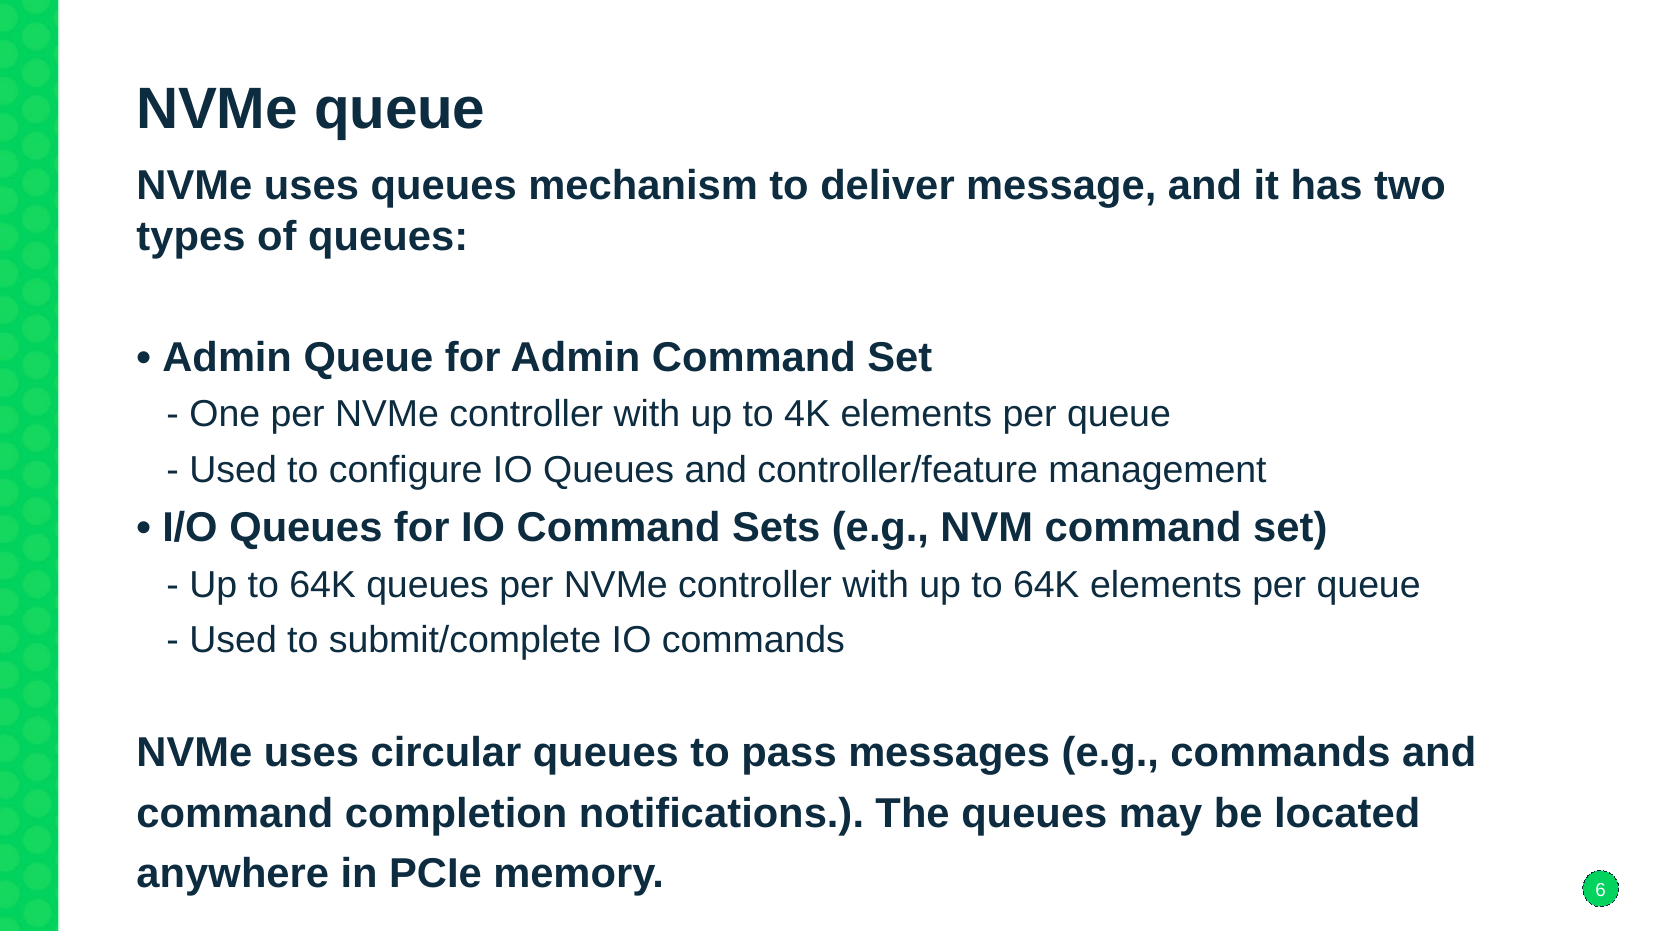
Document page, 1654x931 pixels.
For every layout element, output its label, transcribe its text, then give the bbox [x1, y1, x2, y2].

title NVMe queue [121, 31, 1531, 150]
picture [0, 0, 76, 931]
list NVMe uses queues mechanism to deliver message, and it has two types of queues: • Admin Queue for Admin Command Set - One per NVMe controller with up to 4K elements per queue - Used to configure IO Queues and controller/feature management • I/O Queues for IO Command Sets (e.g., NVM command set) - Up to 64K queues per NVMe controller with up to 64K elements per queue - Used to submit/complete IO commands NVMe uses circular queues to pass messages (e.g., commands and command completion notifications.). The queues may be located anywhere in PCIe memory. [121, 150, 1531, 869]
